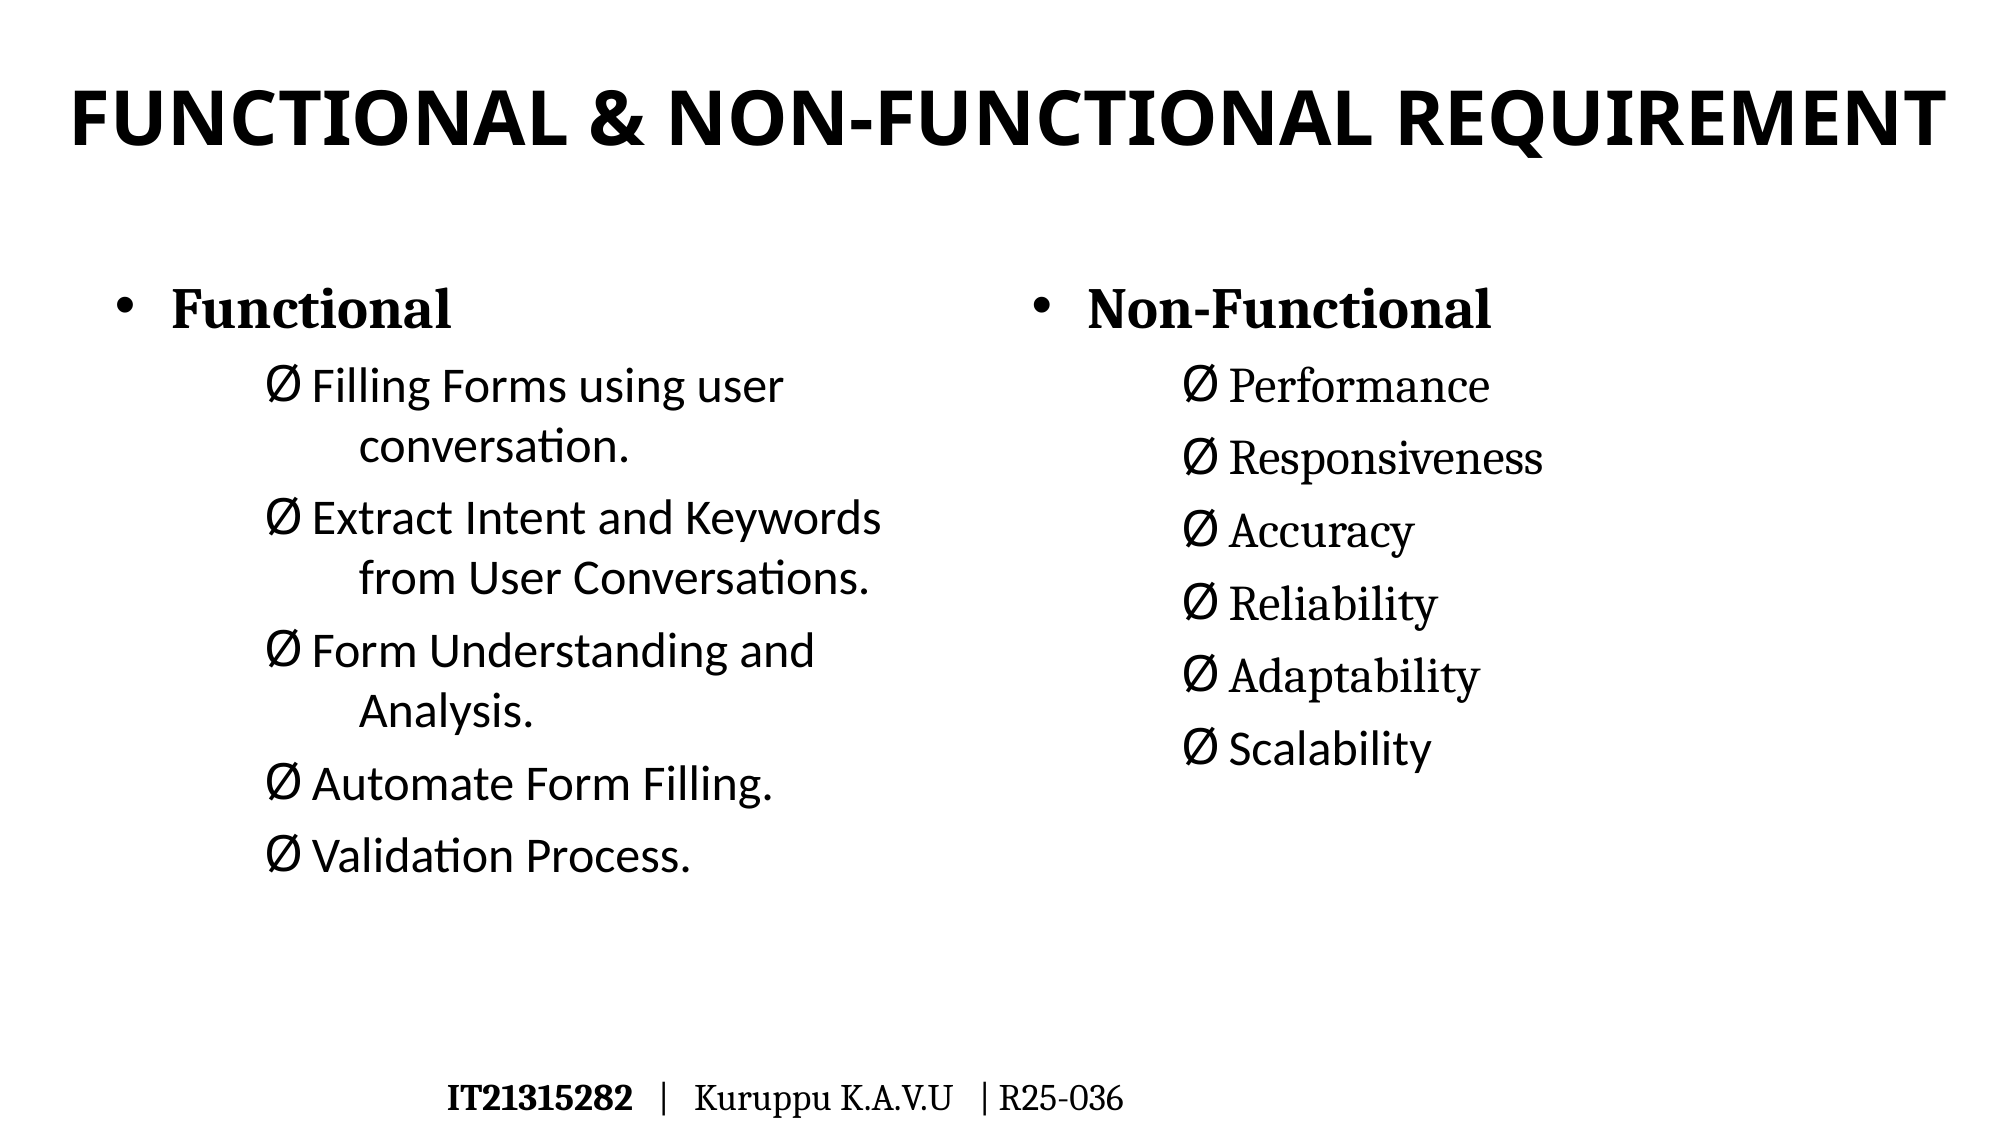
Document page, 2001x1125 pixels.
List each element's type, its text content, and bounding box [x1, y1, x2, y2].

title FUNCTIONAL & NON-FUNCTIONAL REQUIREMENT [50, 50, 1967, 180]
list Non-Functional Performance Responsiveness Accuracy Reliability Adaptability Scalability [1016, 262, 1901, 1005]
list Functional Filling Forms using user conversation. Extract Intent and Keywords from User Conversations. Form Understanding and Analysis. Automate Form Filling. Validation Process. [99, 262, 984, 1005]
text_box IT21315282 | Kuruppu K.A.V.U | R25-036 [432, 1065, 1550, 1125]
